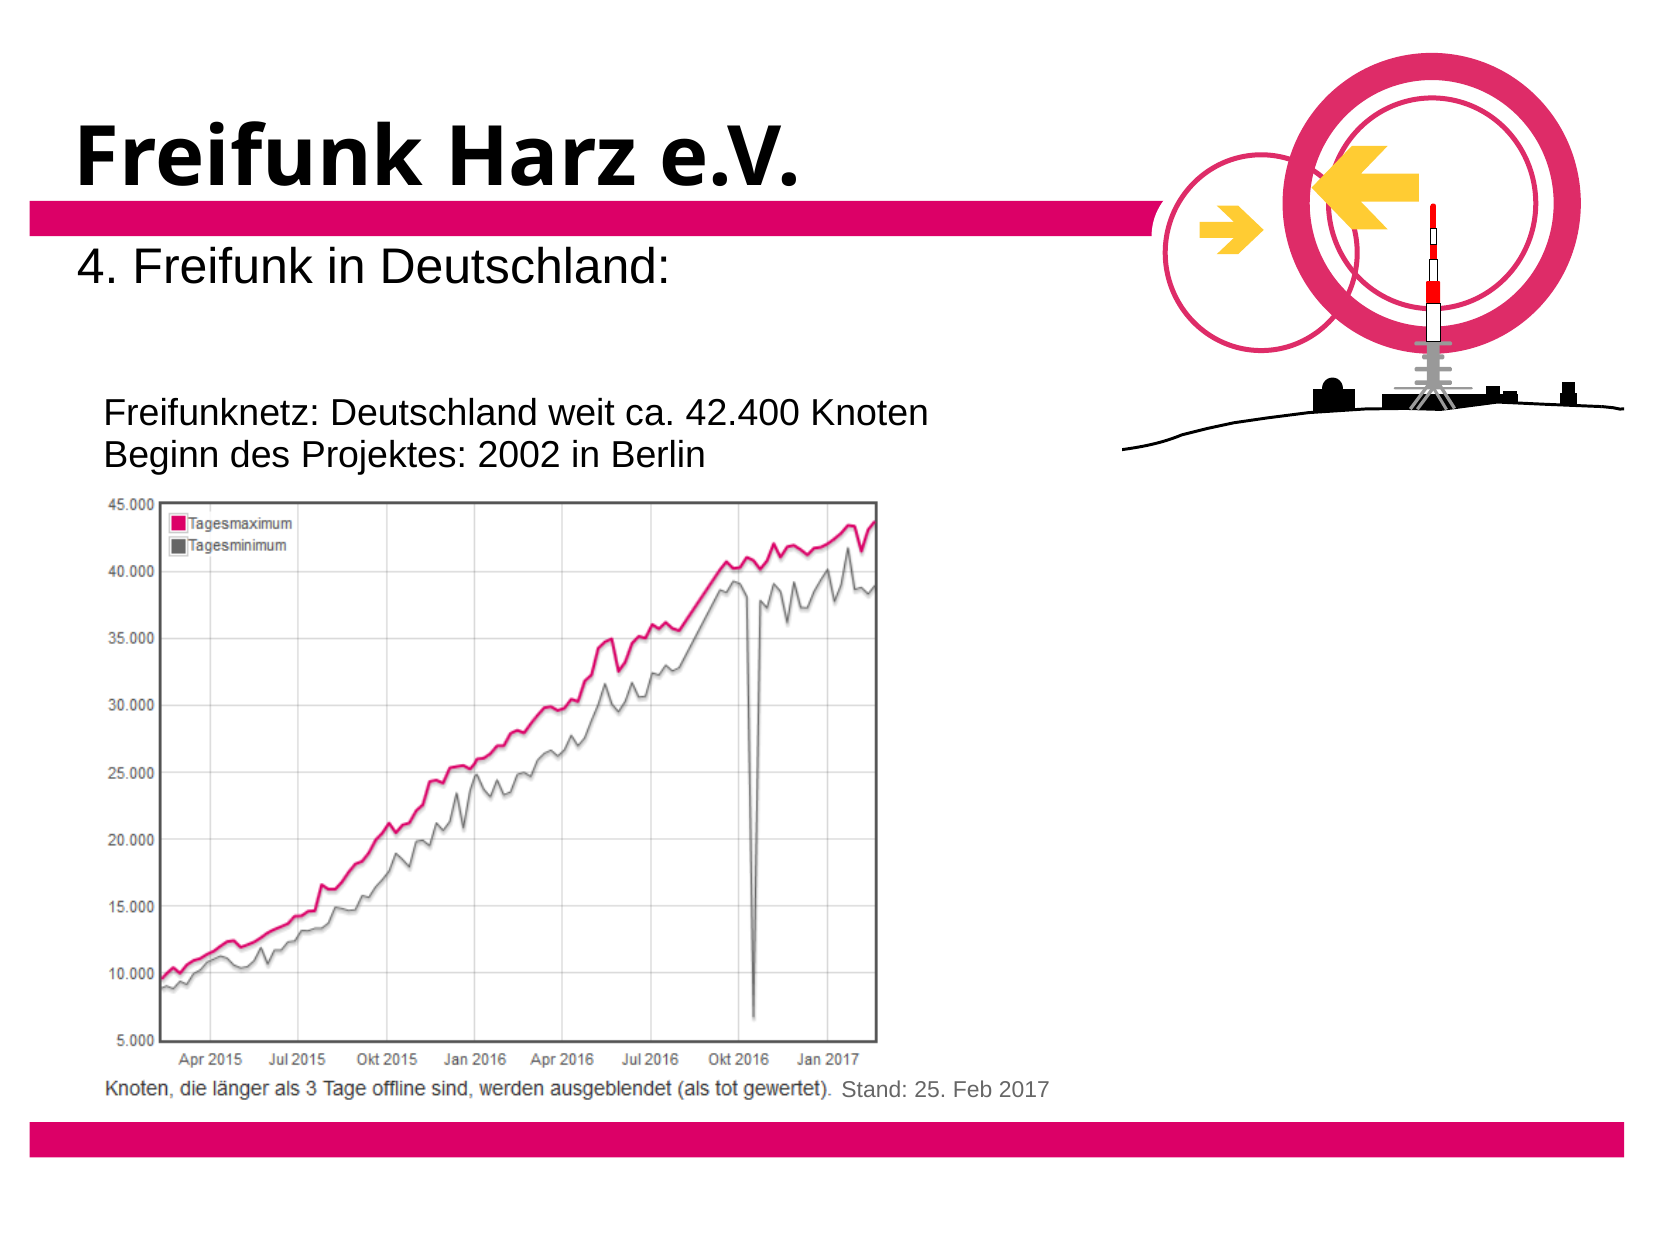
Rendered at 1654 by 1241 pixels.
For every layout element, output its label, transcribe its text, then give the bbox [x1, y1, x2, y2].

picture [94, 487, 892, 1113]
text_box Freifunknetz: Deutschland weit ca. 42.400 Knoten Beginn des Projektes: 2002 in Berlin [88, 383, 1123, 609]
subtitle 4. Freifunk in Deutschland: [76, 206, 697, 325]
text_box Stand: 25. Feb 2017 [826, 1069, 1211, 1211]
